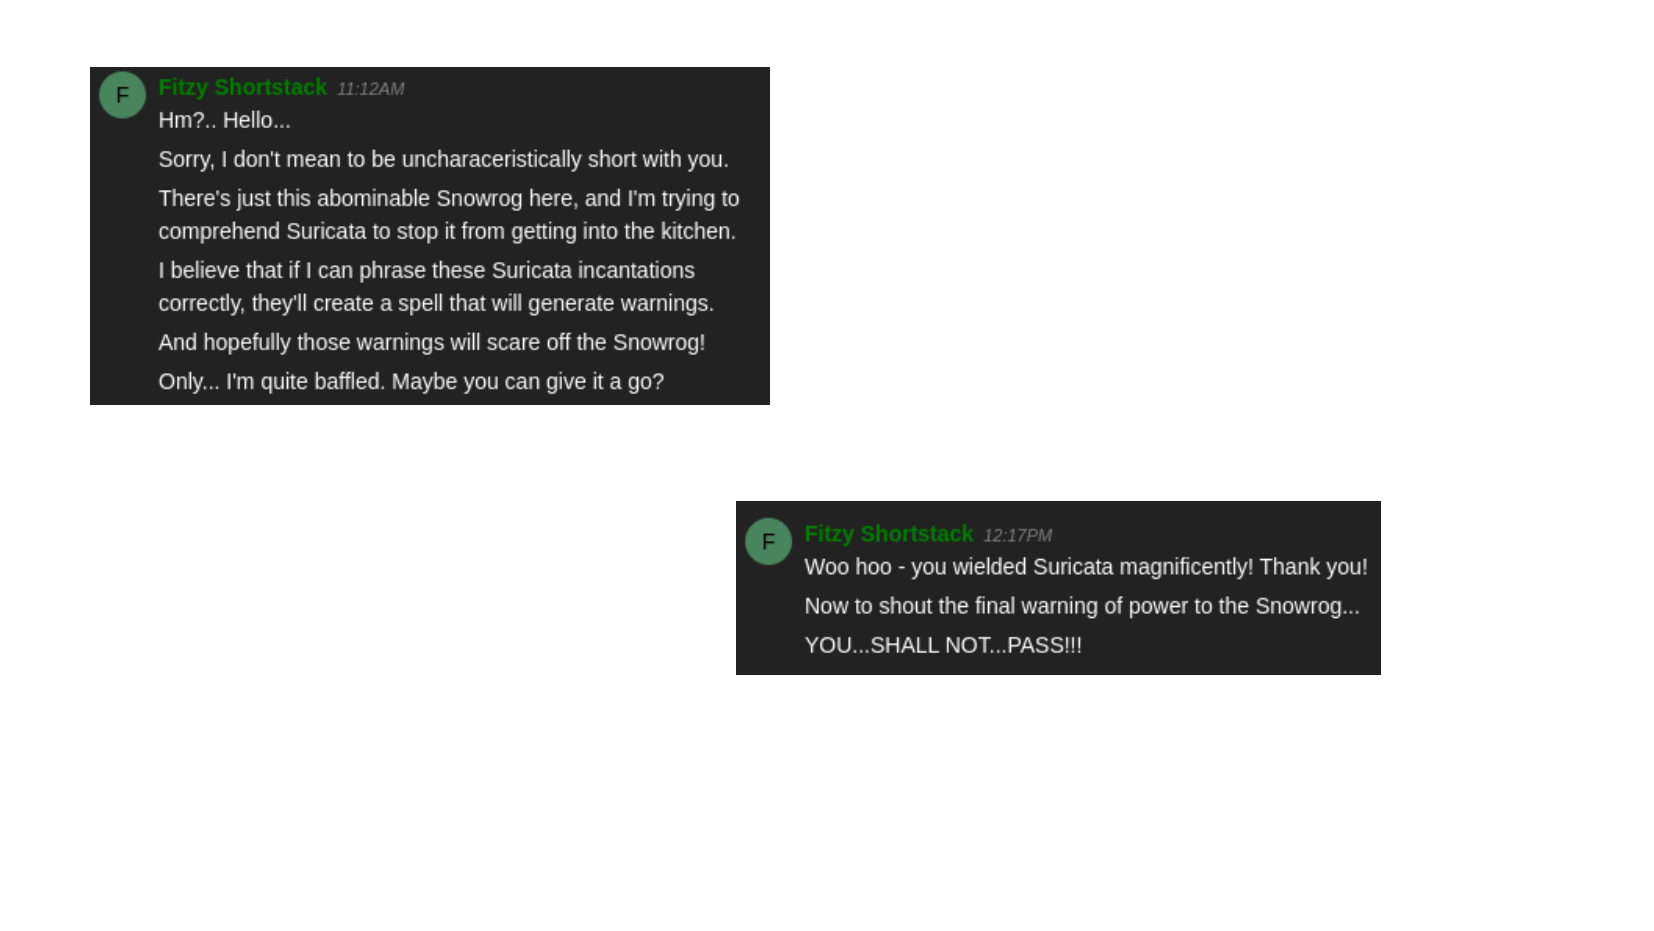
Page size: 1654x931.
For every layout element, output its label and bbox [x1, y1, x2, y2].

picture [90, 67, 770, 406]
picture [736, 501, 1381, 676]
